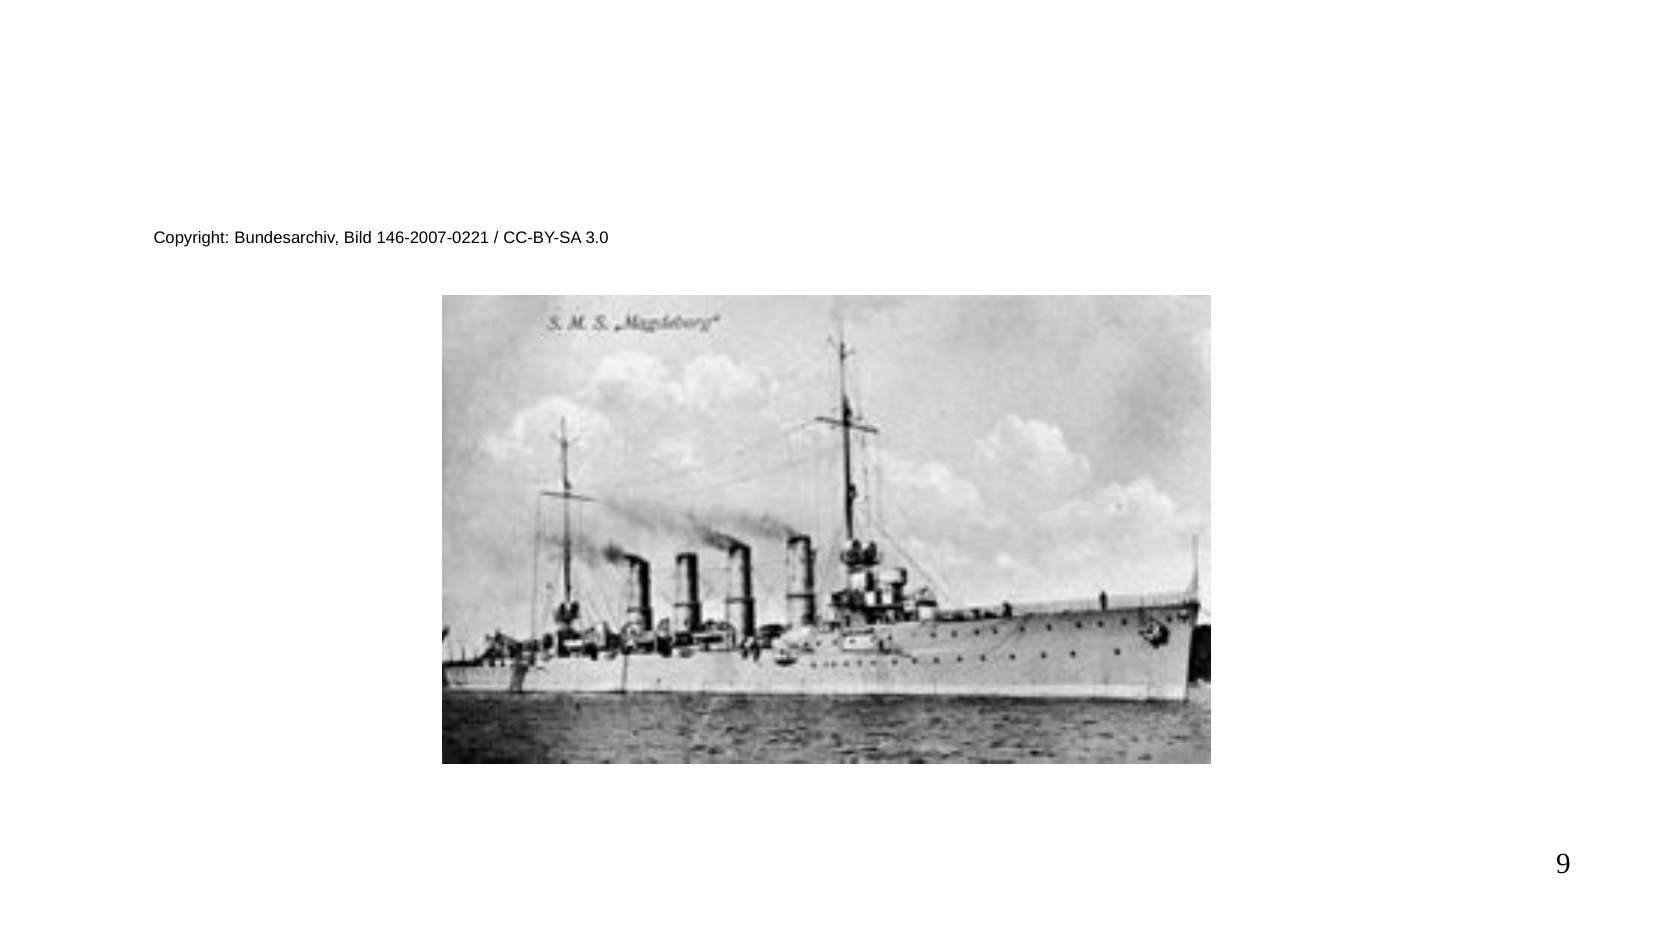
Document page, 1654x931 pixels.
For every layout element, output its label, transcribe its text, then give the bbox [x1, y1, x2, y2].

list Copyright: Bundesarchiv, Bild 146-2007-0221 / CC-BY-SA 3.0 [82, 228, 1571, 768]
picture [442, 295, 1211, 764]
